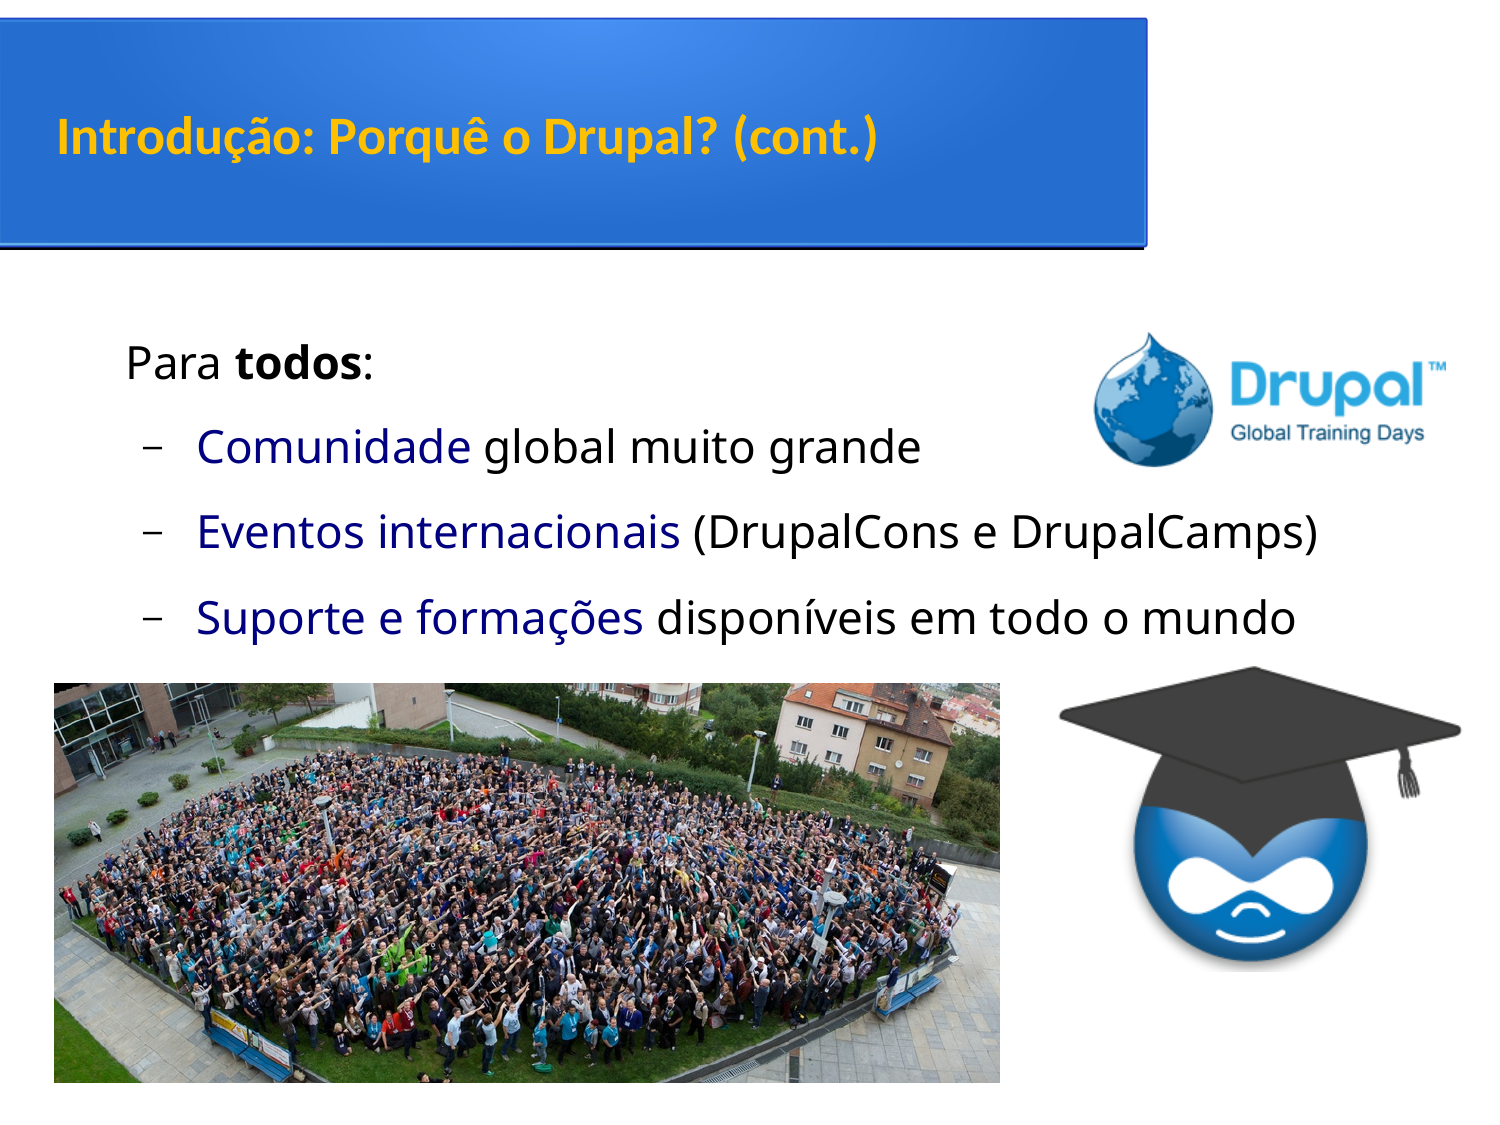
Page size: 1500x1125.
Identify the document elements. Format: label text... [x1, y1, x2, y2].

picture [1041, 665, 1477, 972]
title Introdução: Porquê o Drupal? (cont.) [41, 41, 1111, 225]
picture [1092, 332, 1446, 469]
picture [54, 683, 1000, 1083]
list Para todos: Comunidade global muito grande Eventos internacionais (DrupalCons e DrupalCamps) Suporte e formações disponíveis em todo o mundo [39, 326, 1453, 966]
